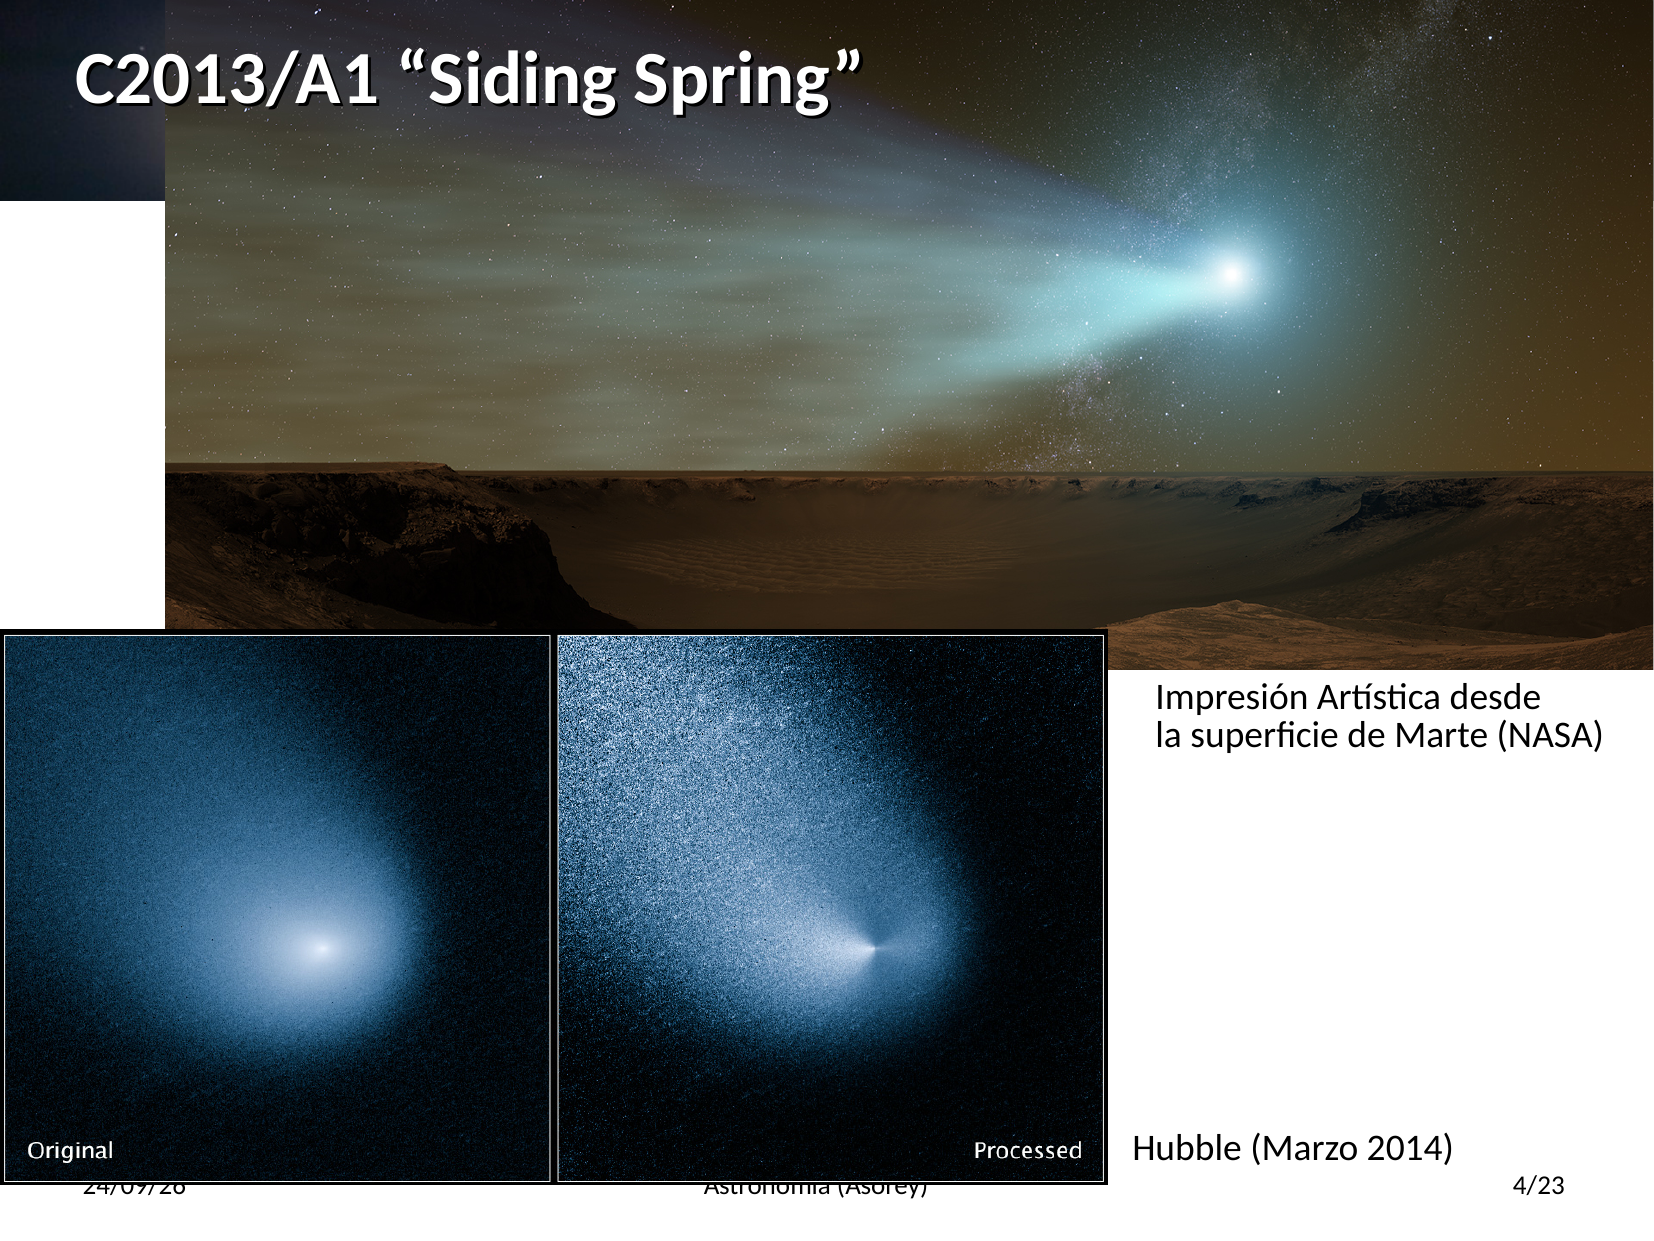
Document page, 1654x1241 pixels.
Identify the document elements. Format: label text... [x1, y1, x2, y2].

picture [0, 0, 1654, 1186]
text_box Hubble (Marzo 2014) [1117, 1125, 1471, 1186]
title C2013/A1 “Siding Spring” [75, 19, 1564, 151]
text_box Impresión Artística desde la superficie de Marte (NASA) [1140, 673, 1621, 781]
